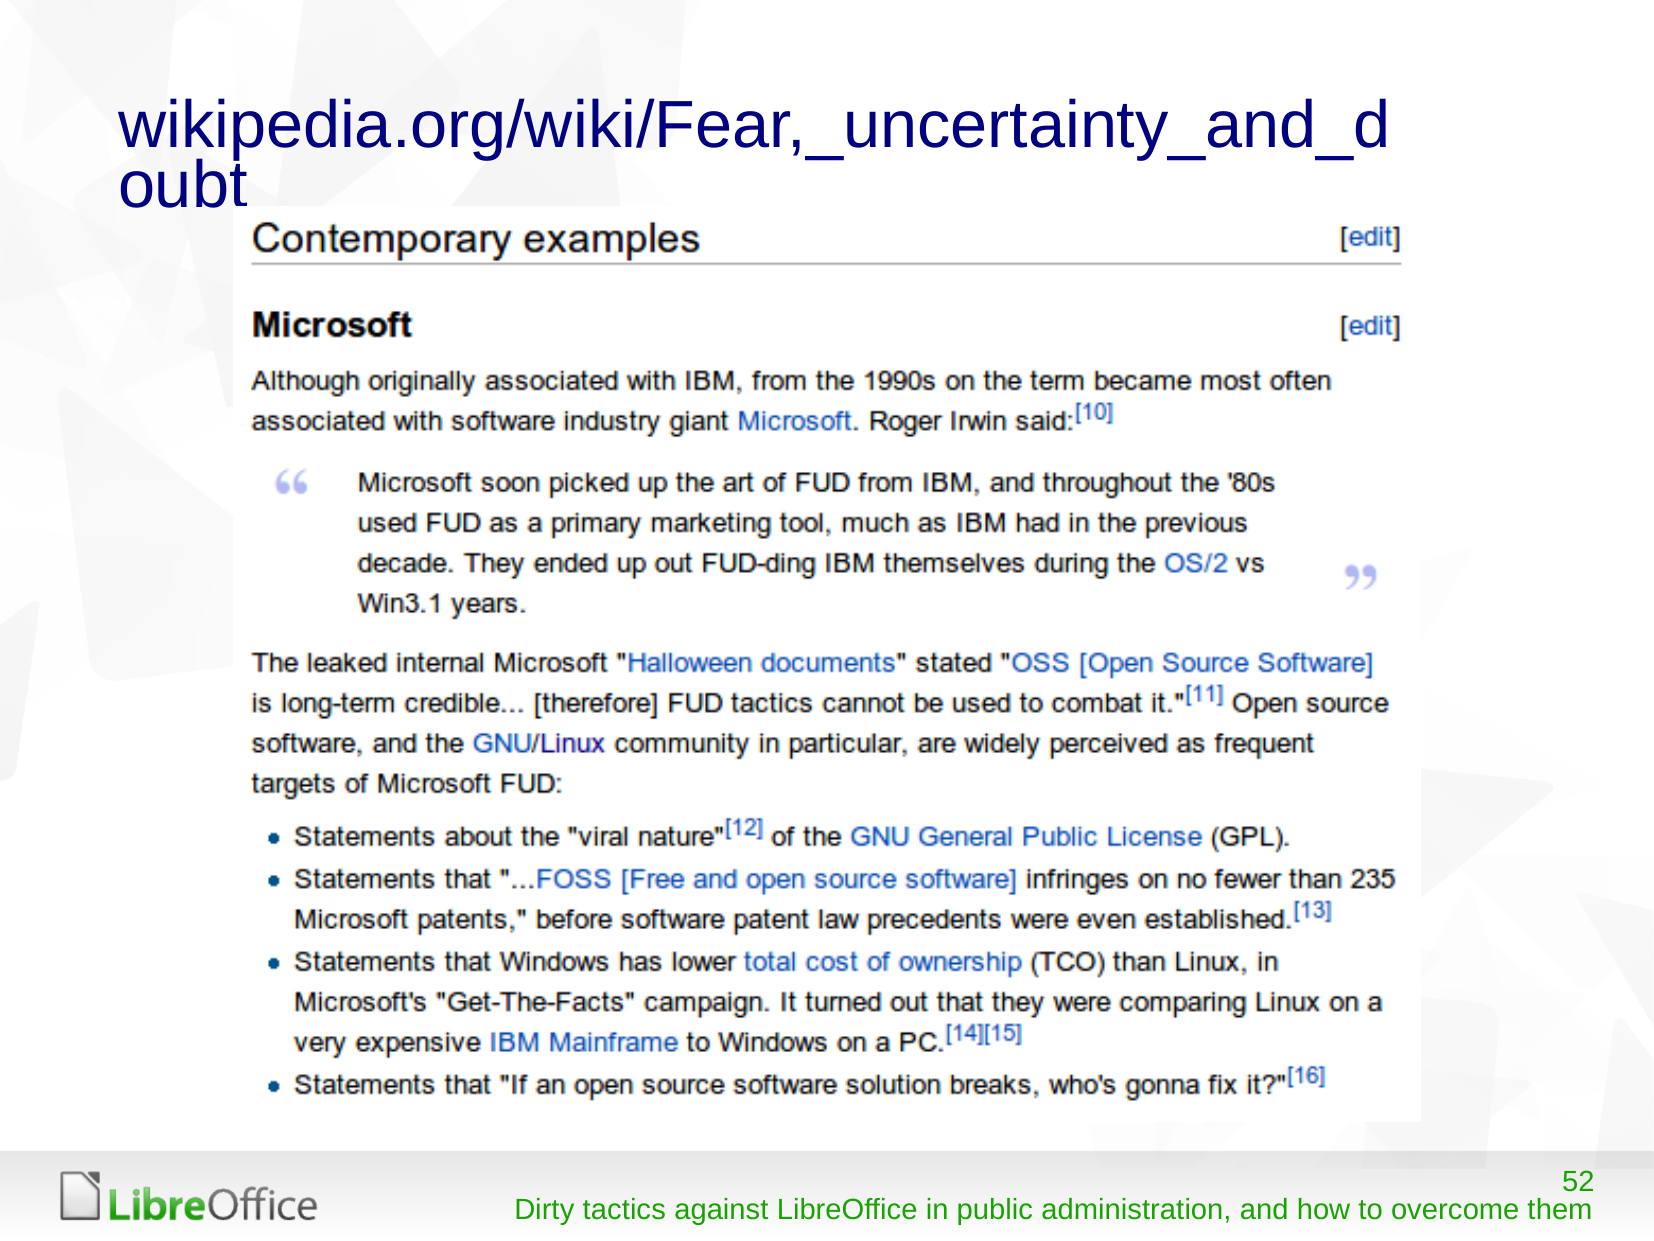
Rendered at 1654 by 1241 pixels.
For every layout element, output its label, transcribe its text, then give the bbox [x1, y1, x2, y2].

picture [0, 0, 1654, 1169]
title wikipedia.org/wiki/Fear,_uncertainty_and_doubt [118, 35, 1418, 213]
picture [41, 1152, 337, 1240]
